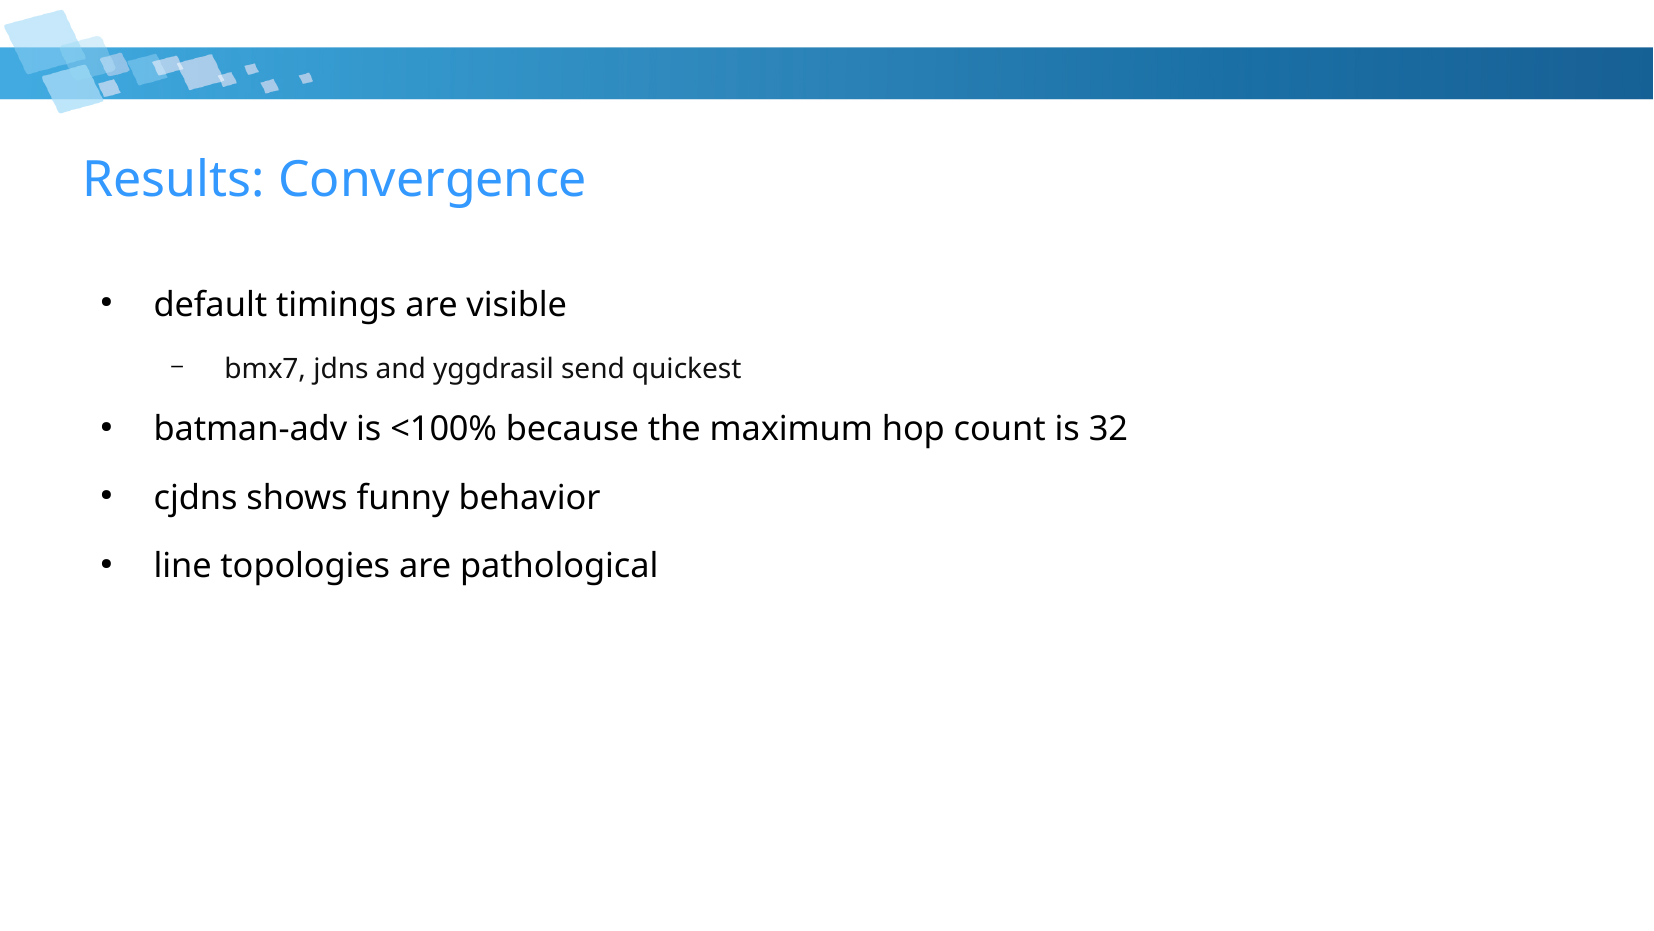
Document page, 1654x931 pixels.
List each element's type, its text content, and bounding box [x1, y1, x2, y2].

list default timings are visible bmx7, jdns and yggdrasil send quickest batman-adv is <100% because the maximum hop count is 32 cjdns shows funny behavior line topologies are pathological [82, 279, 1571, 820]
title Results: Convergence [82, 99, 1571, 255]
picture [0, 0, 1653, 929]
